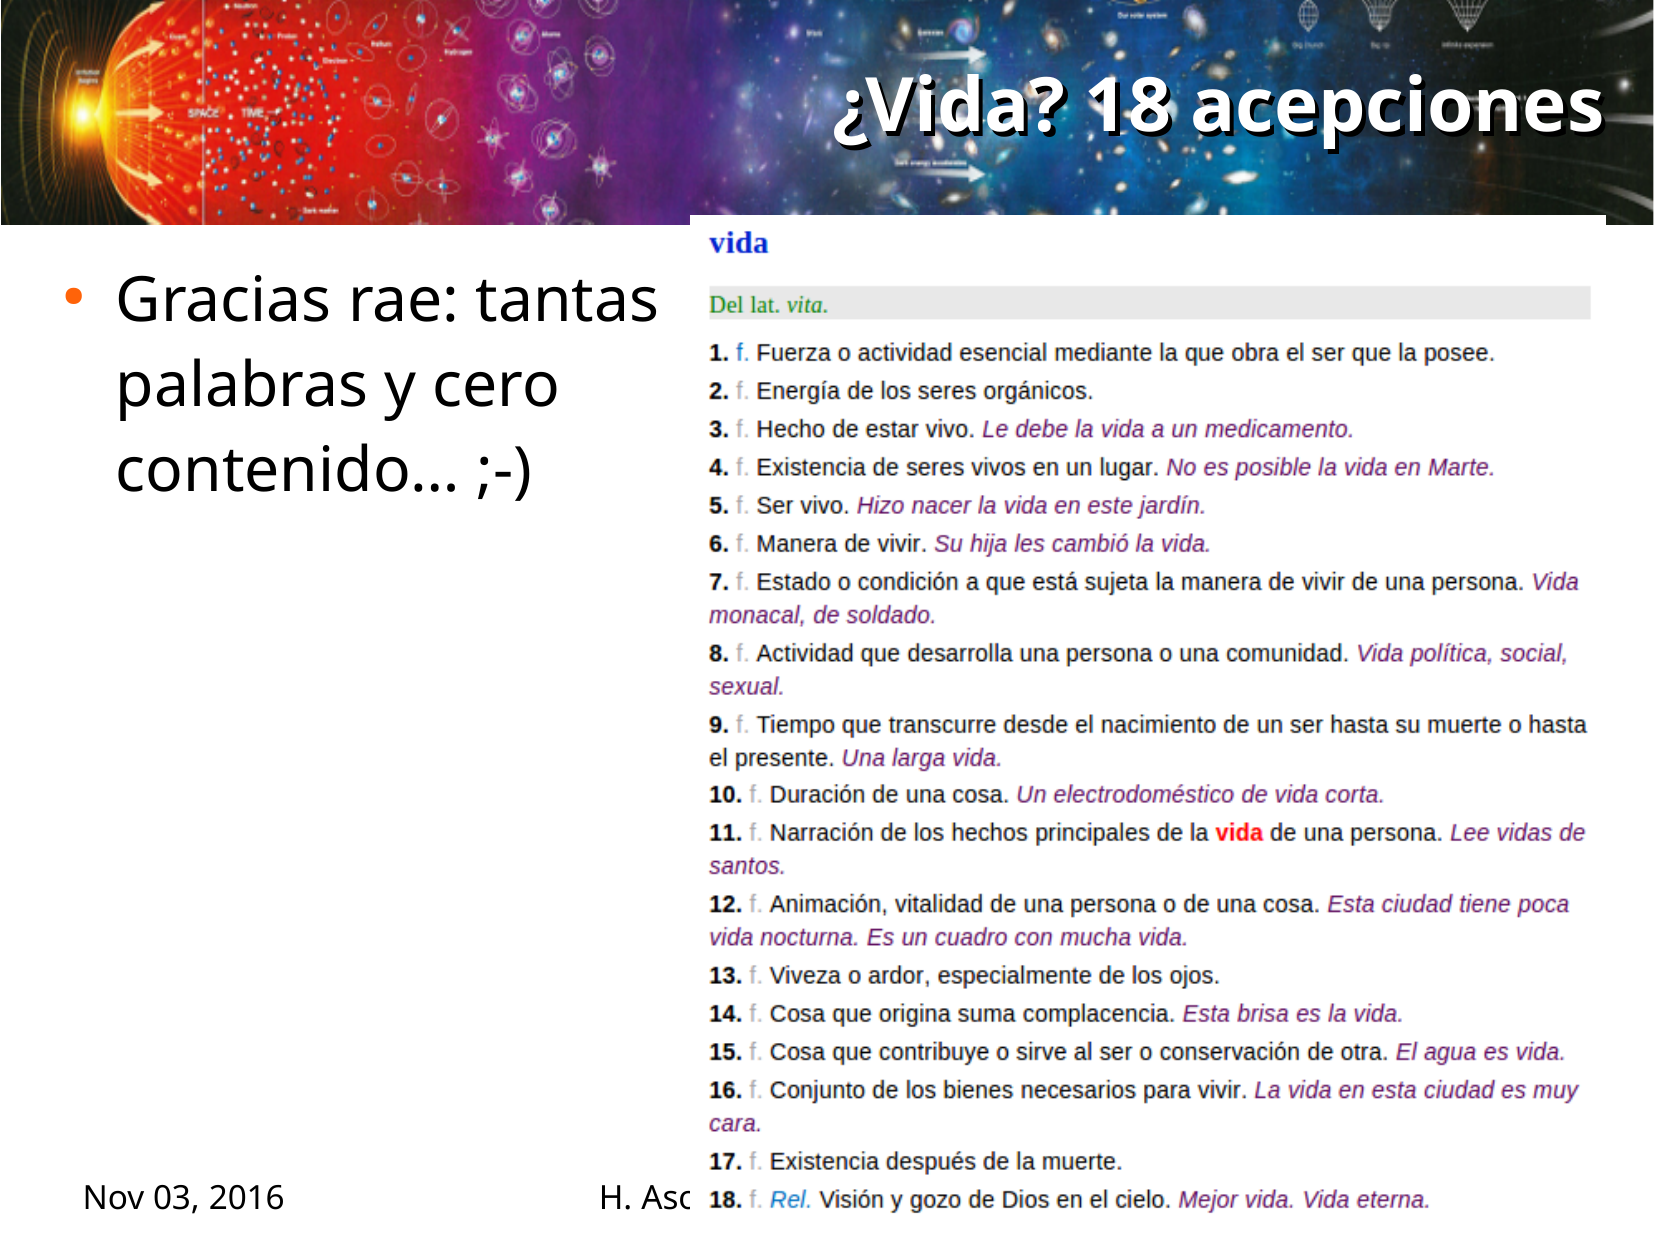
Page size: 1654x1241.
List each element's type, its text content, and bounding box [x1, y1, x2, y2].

list Gracias rae: tantas palabras y cero contenido… ;-) [45, 255, 690, 1156]
title ¿Vida? 18 acepciones [45, 15, 1606, 191]
picture [1, 0, 1654, 1233]
